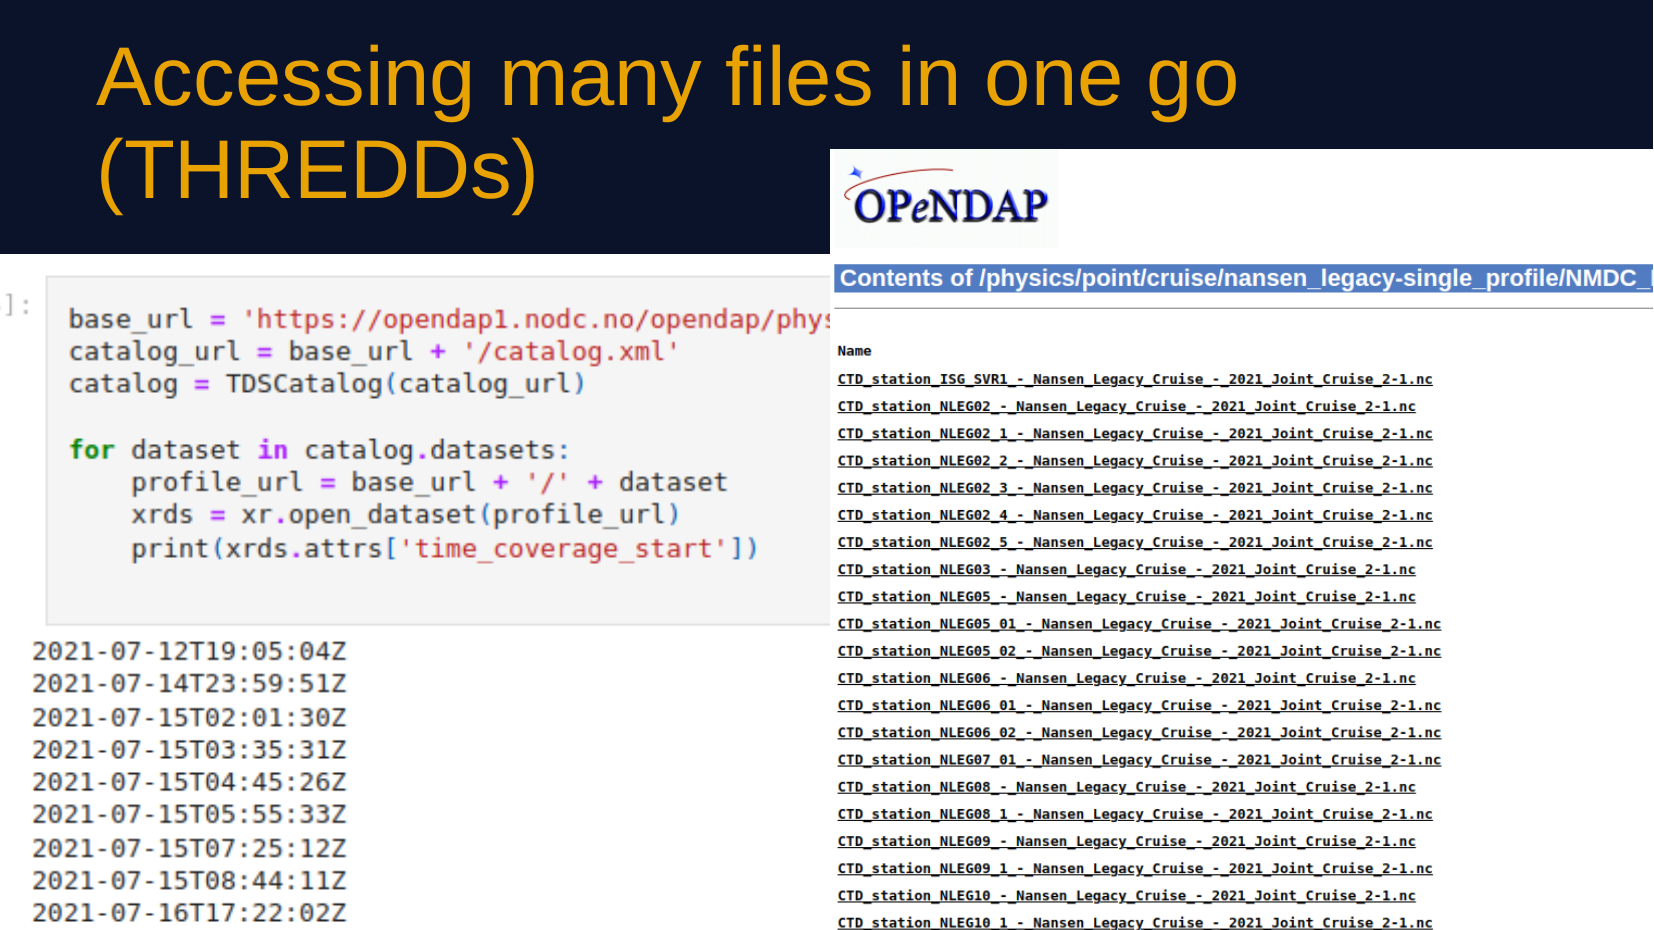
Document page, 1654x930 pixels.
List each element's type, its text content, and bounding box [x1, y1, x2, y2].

title Accessing many files in one go (THREDDs) [96, 0, 1653, 254]
picture [0, 149, 1653, 930]
